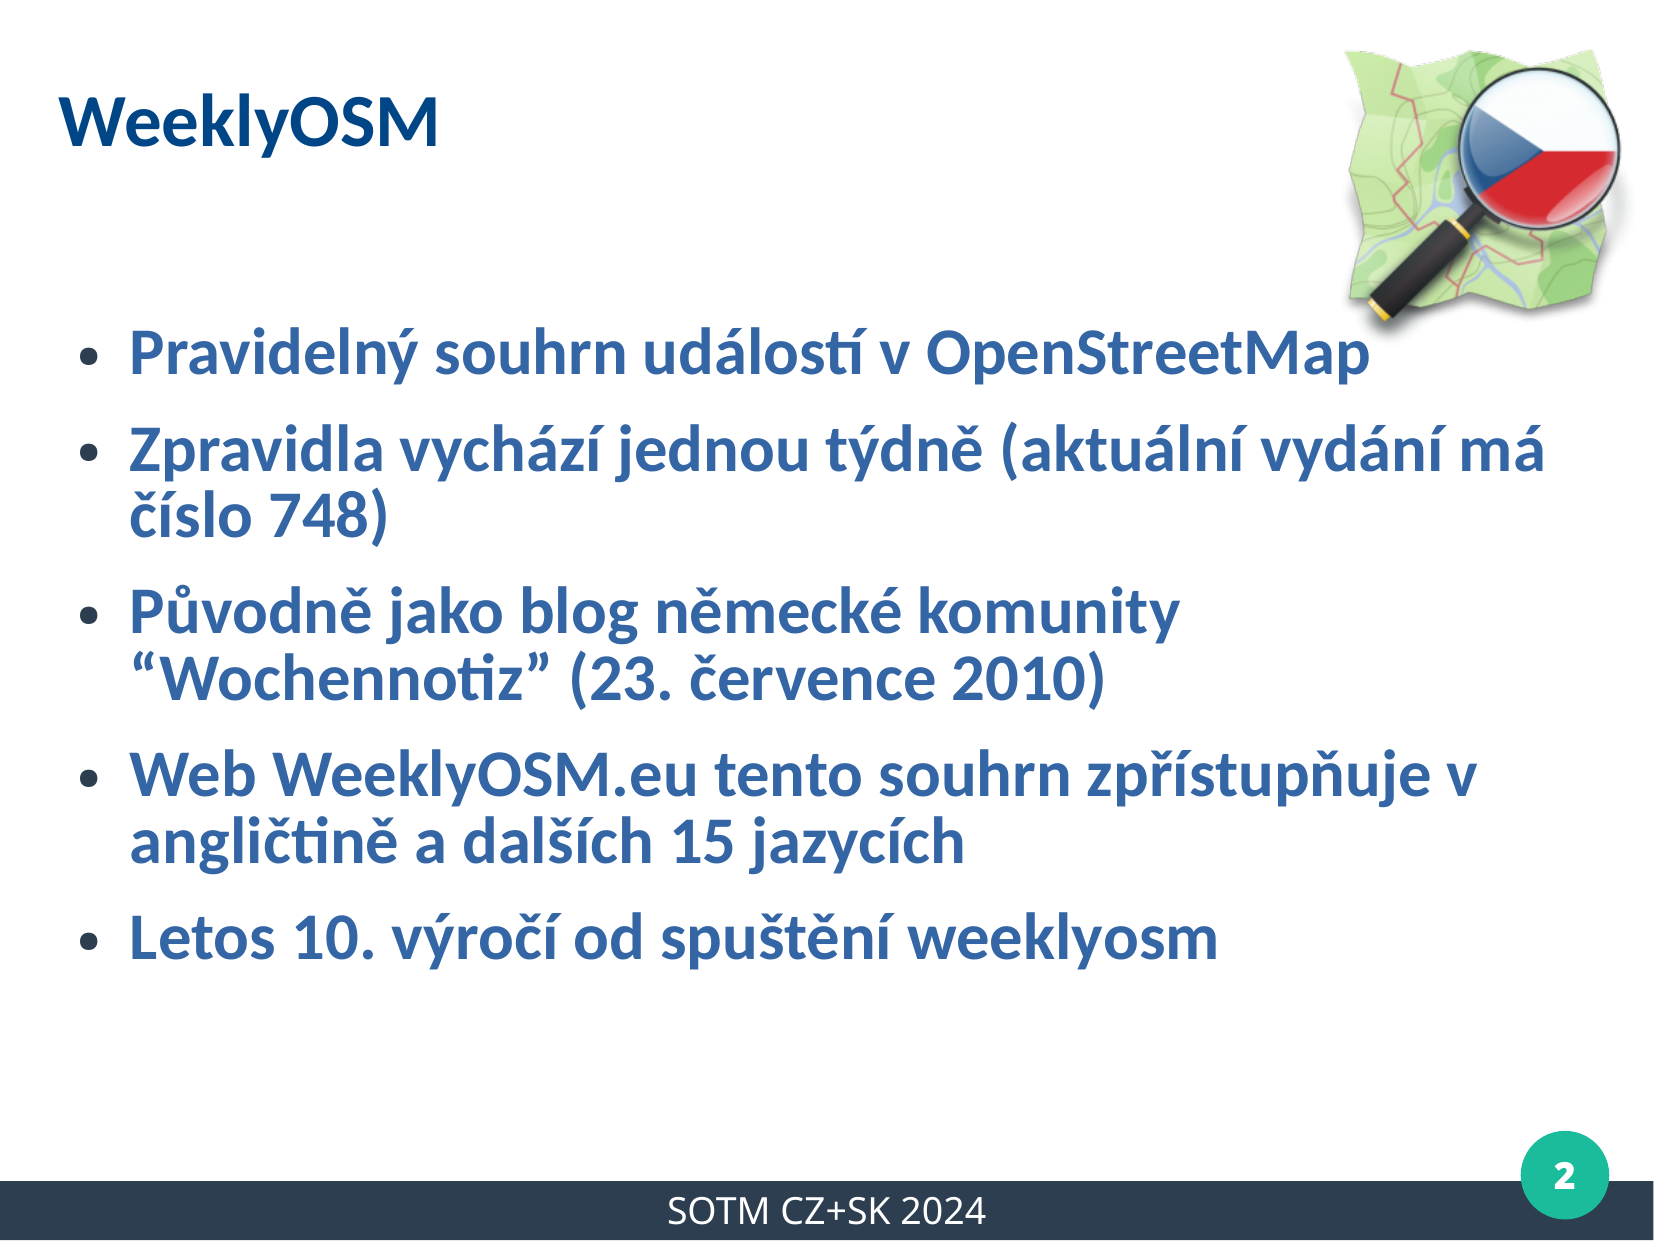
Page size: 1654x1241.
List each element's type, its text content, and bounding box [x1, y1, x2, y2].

title WeeklyOSM [59, 49, 1347, 207]
picture [1334, 49, 1635, 350]
list Pravidelný souhrn událostí v OpenStreetMap Zpravidla vychází jednou týdně (aktuální vydání má číslo 748) Původně jako blog německé komunity “Wochennotiz” (23. července 2010) Web WeeklyOSM.eu tento souhrn zpřístupňuje v angličtině a dalších 15 jazycích Letos 10. výročí od spuštění weeklyosm [59, 324, 1595, 1152]
